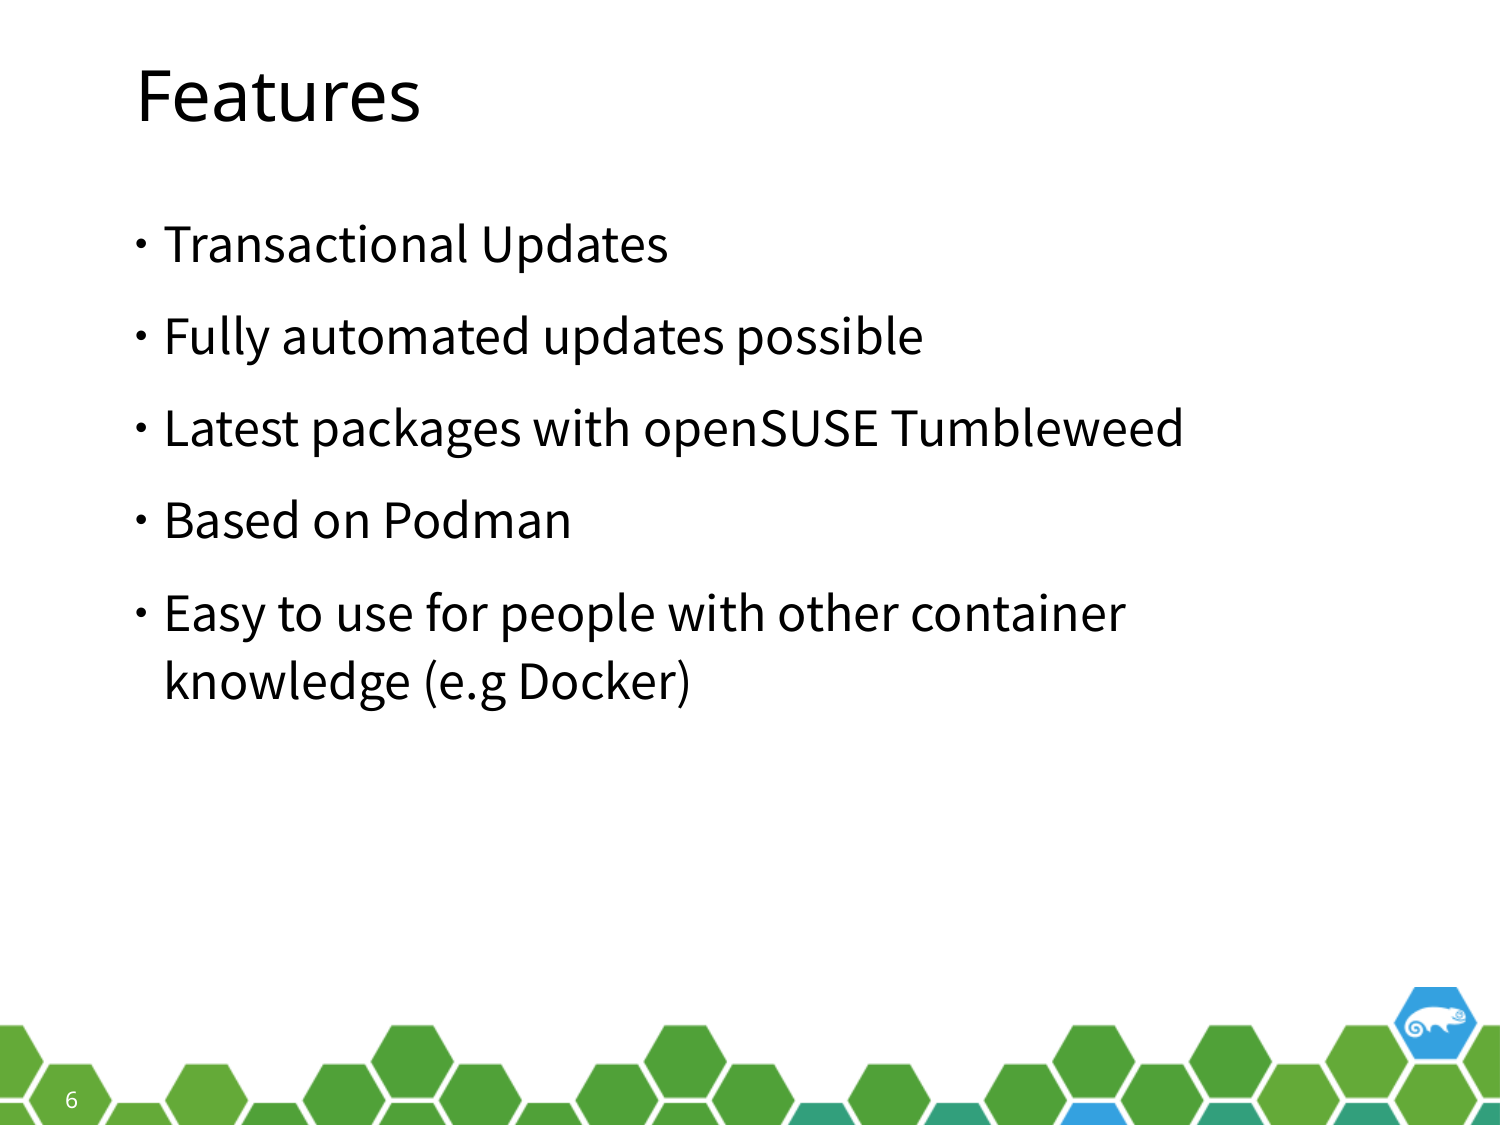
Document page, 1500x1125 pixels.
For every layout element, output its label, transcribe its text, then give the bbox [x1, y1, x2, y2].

picture [0, 987, 1500, 1125]
title Features [135, 12, 1372, 175]
list Transactional Updates Fully automated updates possible Latest packages with openSUSE Tumbleweed Based on Podman Easy to use for people with other container knowledge (e.g Docker) [135, 208, 1372, 862]
